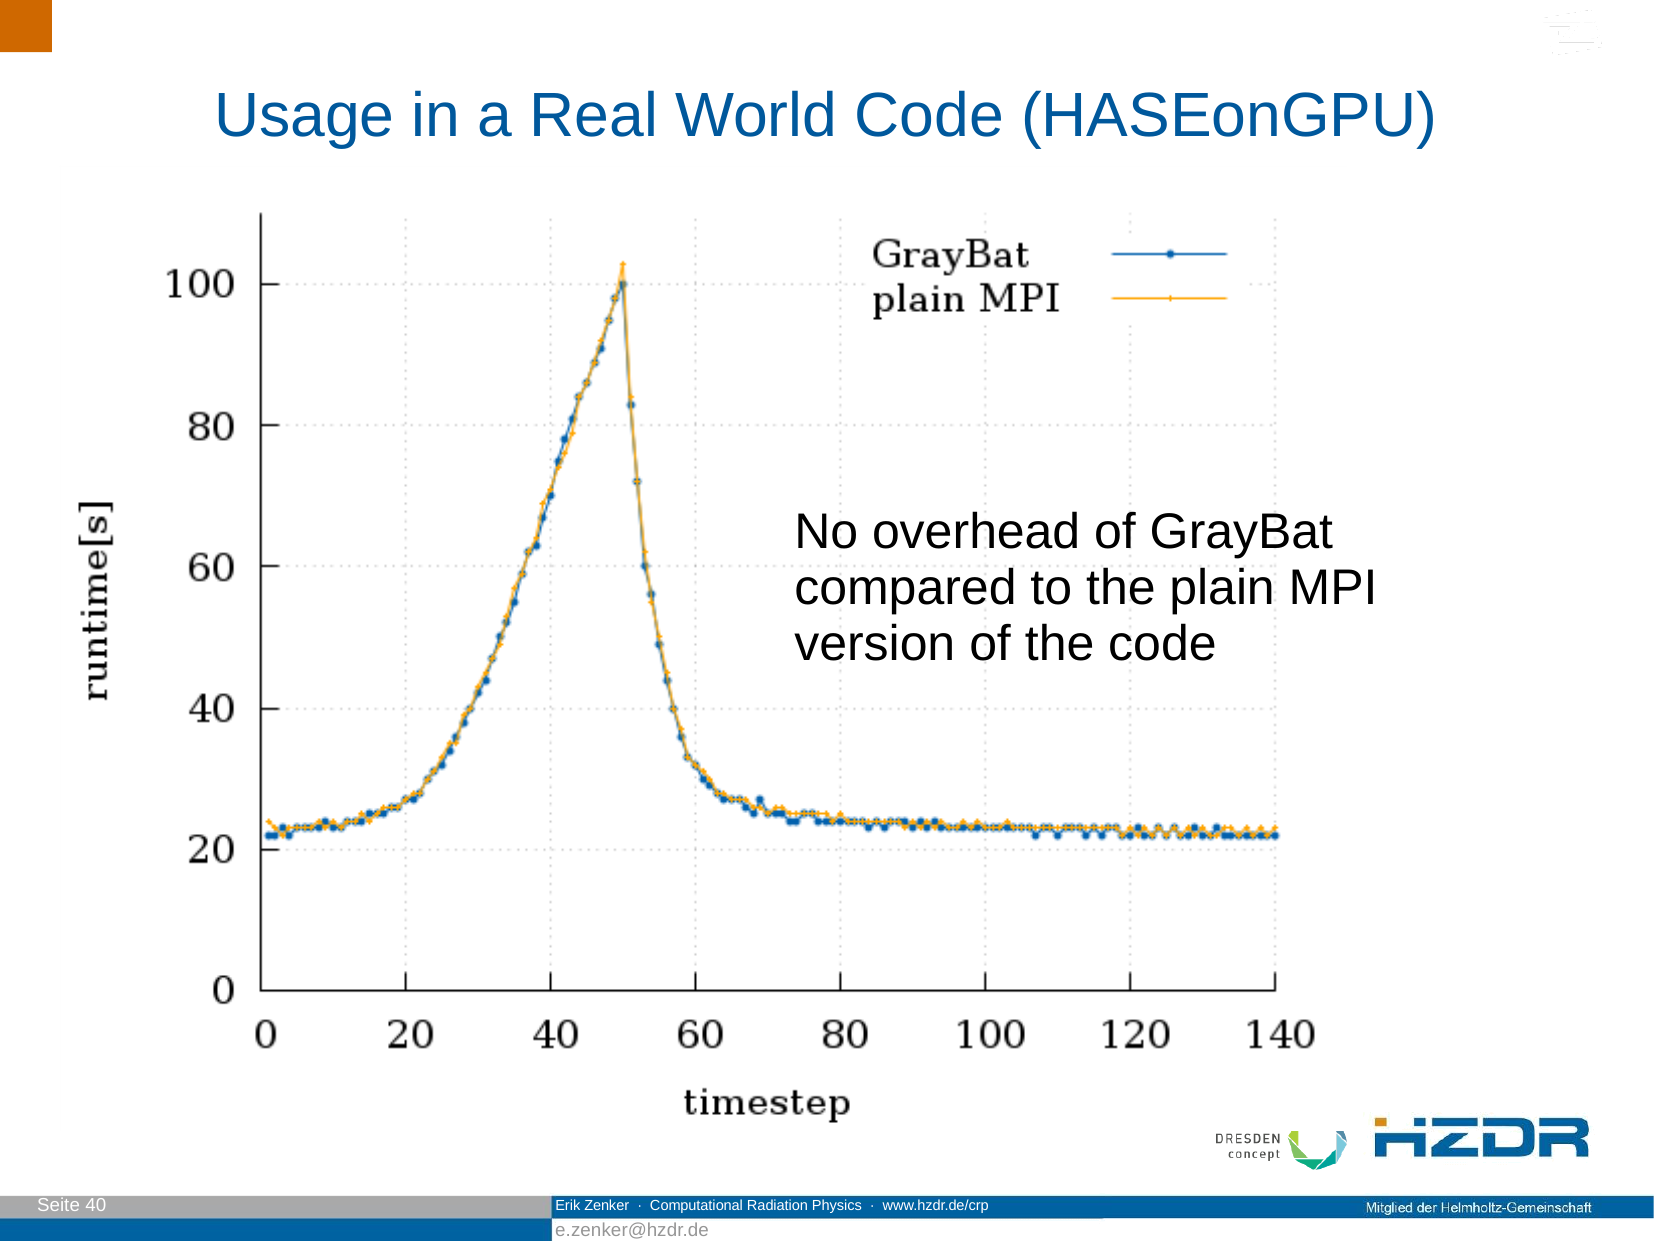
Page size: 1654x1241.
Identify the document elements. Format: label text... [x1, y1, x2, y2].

picture [0, 0, 1654, 1241]
text_box No overhead of GrayBat compared to the plain MPI version of the code [779, 496, 1406, 686]
title Usage in a Real World Code (HASEonGPU) [82, 37, 1571, 193]
